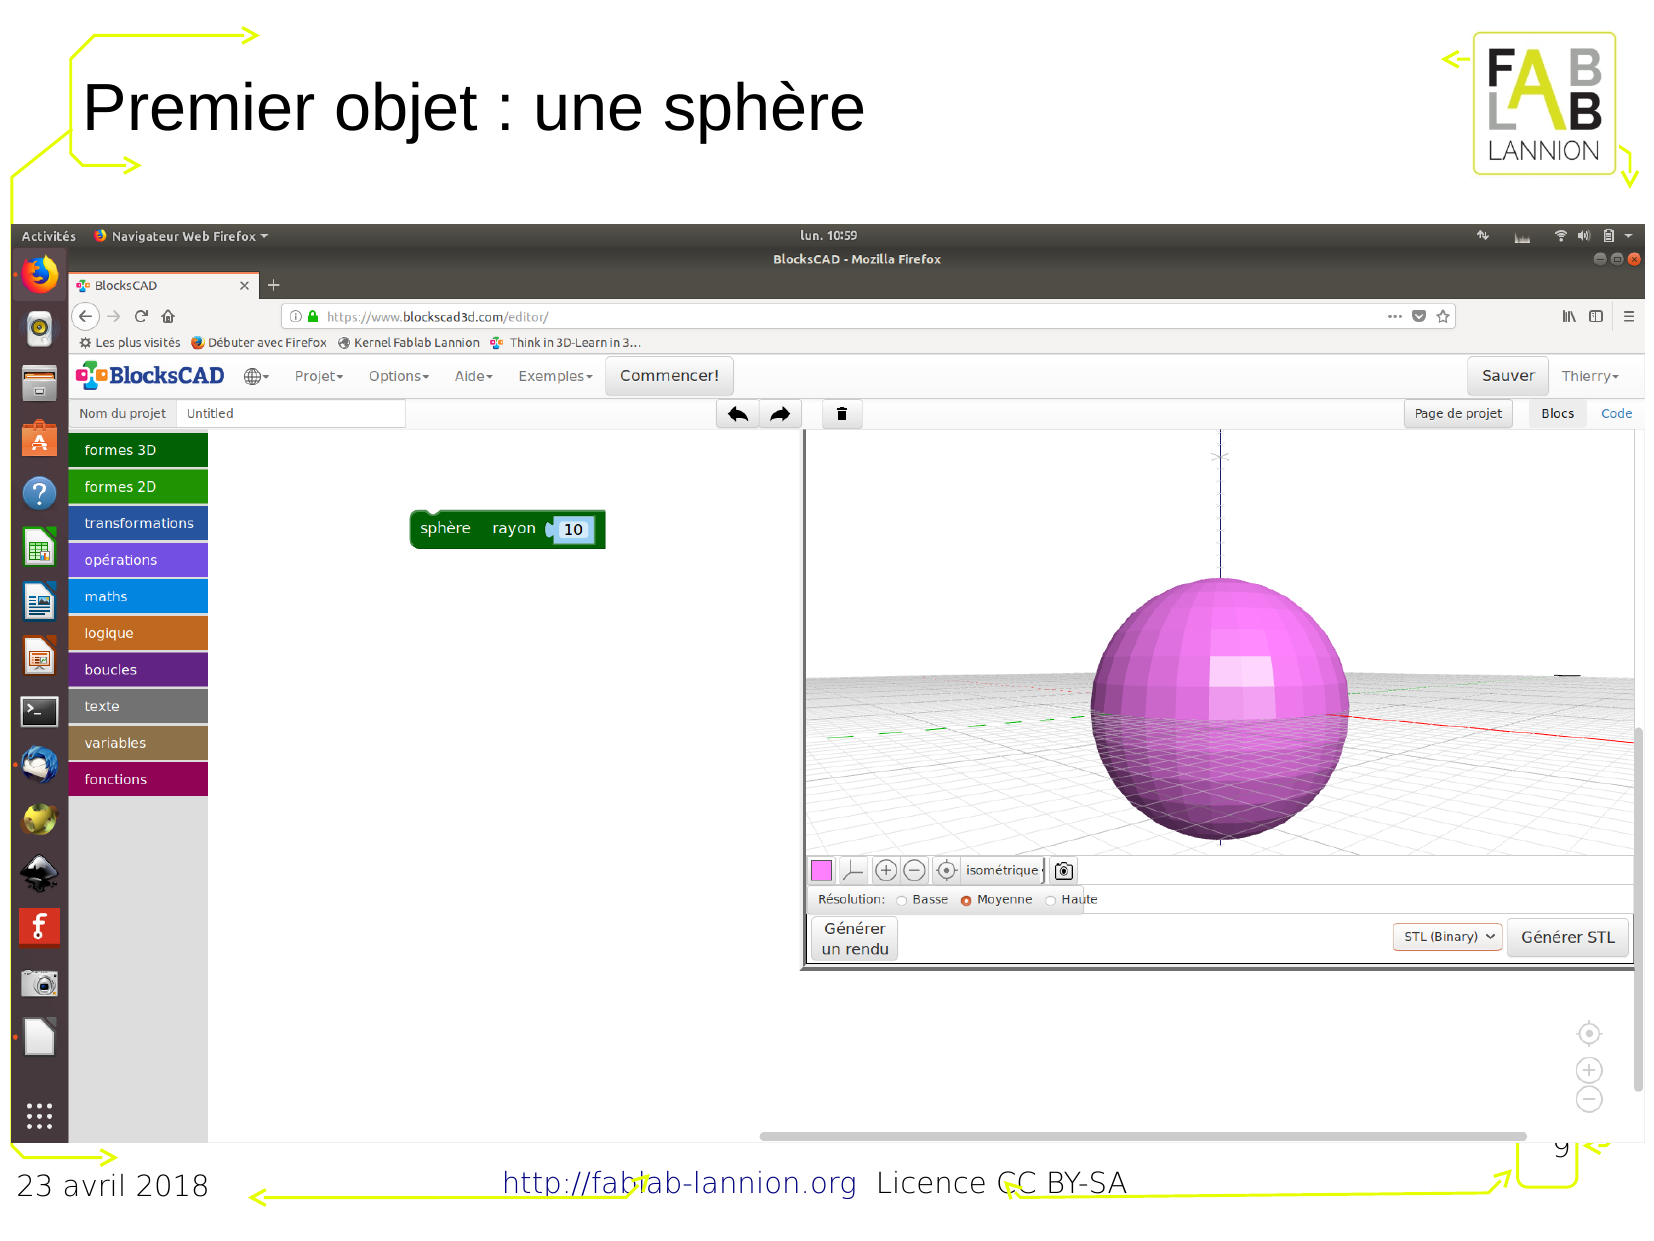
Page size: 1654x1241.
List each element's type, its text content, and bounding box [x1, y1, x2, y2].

title Premier objet : une sphère [82, 49, 1441, 166]
picture [1470, 29, 1619, 178]
picture [11, 224, 1645, 1143]
